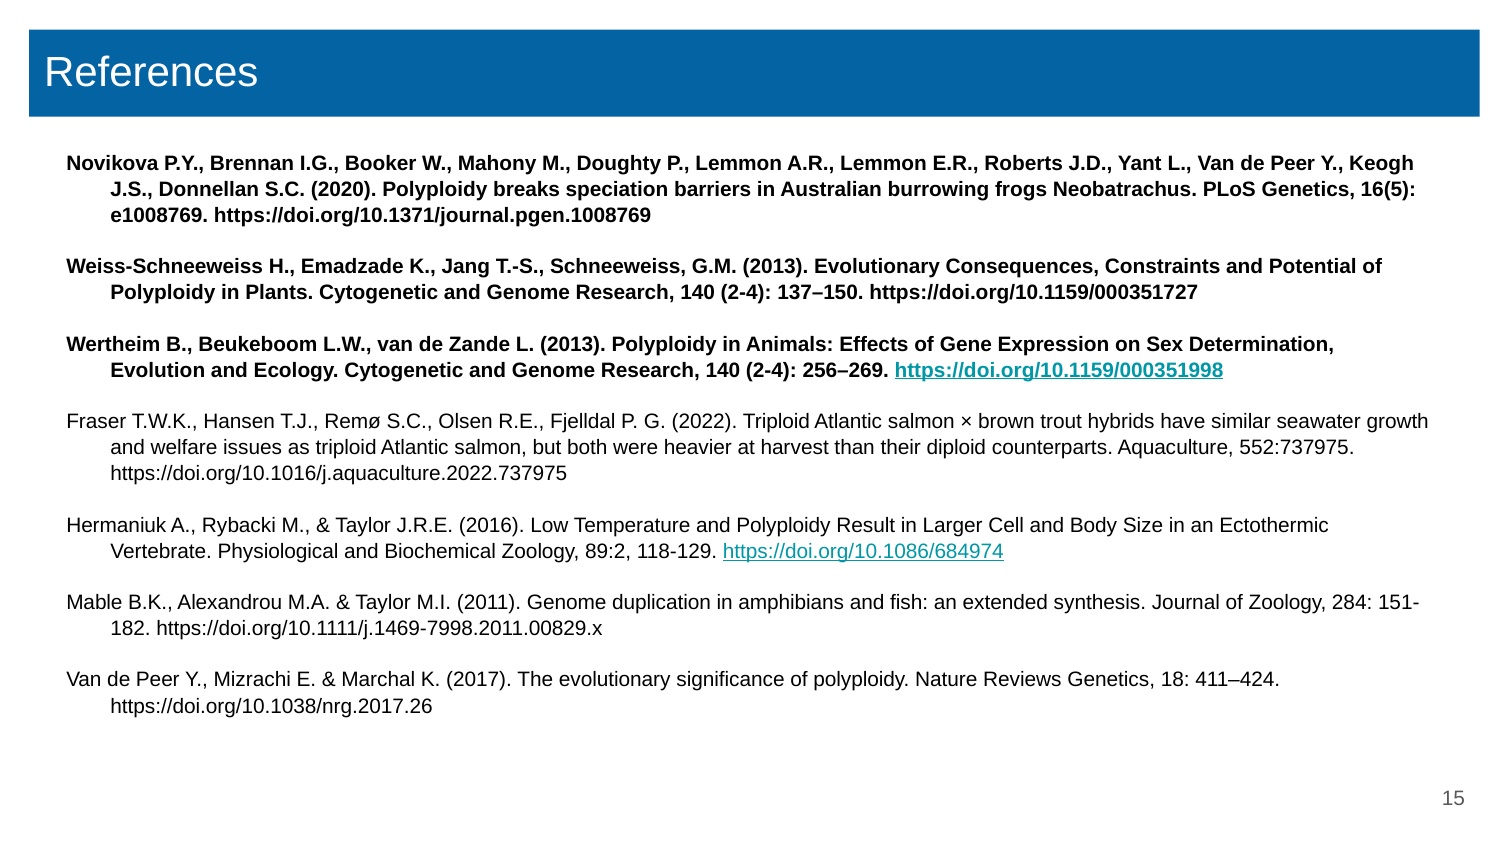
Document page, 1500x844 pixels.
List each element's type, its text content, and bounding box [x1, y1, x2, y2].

slide_number <number> [1389, 764, 1480, 830]
title References [29, 29, 1480, 117]
list Novikova P.Y., Brennan I.G., Booker W., Mahony M., Doughty P., Lemmon A.R., Lemmon E.R., Roberts J.D., Yant L., Van de Peer Y., Keogh J.S., Donnellan S.C. (2020). Polyploidy breaks speciation barriers in Australian burrowing frogs Neobatrachus. PLoS Genetics, 16(5): e1008769. https://doi.org/10.1371/journal.pgen.1008769 Weiss-Schneeweiss H., Emadzade K., Jang T.-S., Schneeweiss, G.M. (2013). Evolutionary Consequences, Constraints and Potential of Polyploidy in Plants. Cytogenetic and Genome Research, 140 (2-4): 137–150. https://doi.org/10.1159/000351727 Wertheim B., Beukeboom L.W., van de Zande L. (2013). Polyploidy in Animals: Effects of Gene Expression on Sex Determination, Evolution and Ecology. Cytogenetic and Genome Research, 140 (2-4): 256–269. https://doi.org/10.1159/000351998 Fraser T.W.K., Hansen T.J., Remø S.C., Olsen R.E., Fjelldal P. G. (2022). Triploid Atlantic salmon × brown trout hybrids have similar seawater growth and welfare issues as triploid Atlantic salmon, but both were heavier at harvest than their diploid counterparts. Aquaculture, 552:737975. https://doi.org/10.1016/j.aquaculture.2022.737975 Hermaniuk A., Rybacki M., & Taylor J.R.E. (2016). Low Temperature and Polyploidy Result in Larger Cell and Body Size in an Ectothermic Vertebrate. Physiological and Biochemical Zoology, 89:2, 118-129. https://doi.org/10.1086/684974 Mable B.K., Alexandrou M.A. & Taylor M.I. (2011). Genome duplication in amphibians and fish: an extended synthesis. Journal of Zoology, 284: 151-182. https://doi.org/10.1111/j.1469-7998.2011.00829.x Van de Peer Y., Mizrachi E. & Marchal K. (2017). The evolutionary significance of polyploidy. Nature Reviews Genetics, 18: 411–424. https://doi.org/10.1038/nrg.2017.26 [51, 117, 1449, 750]
